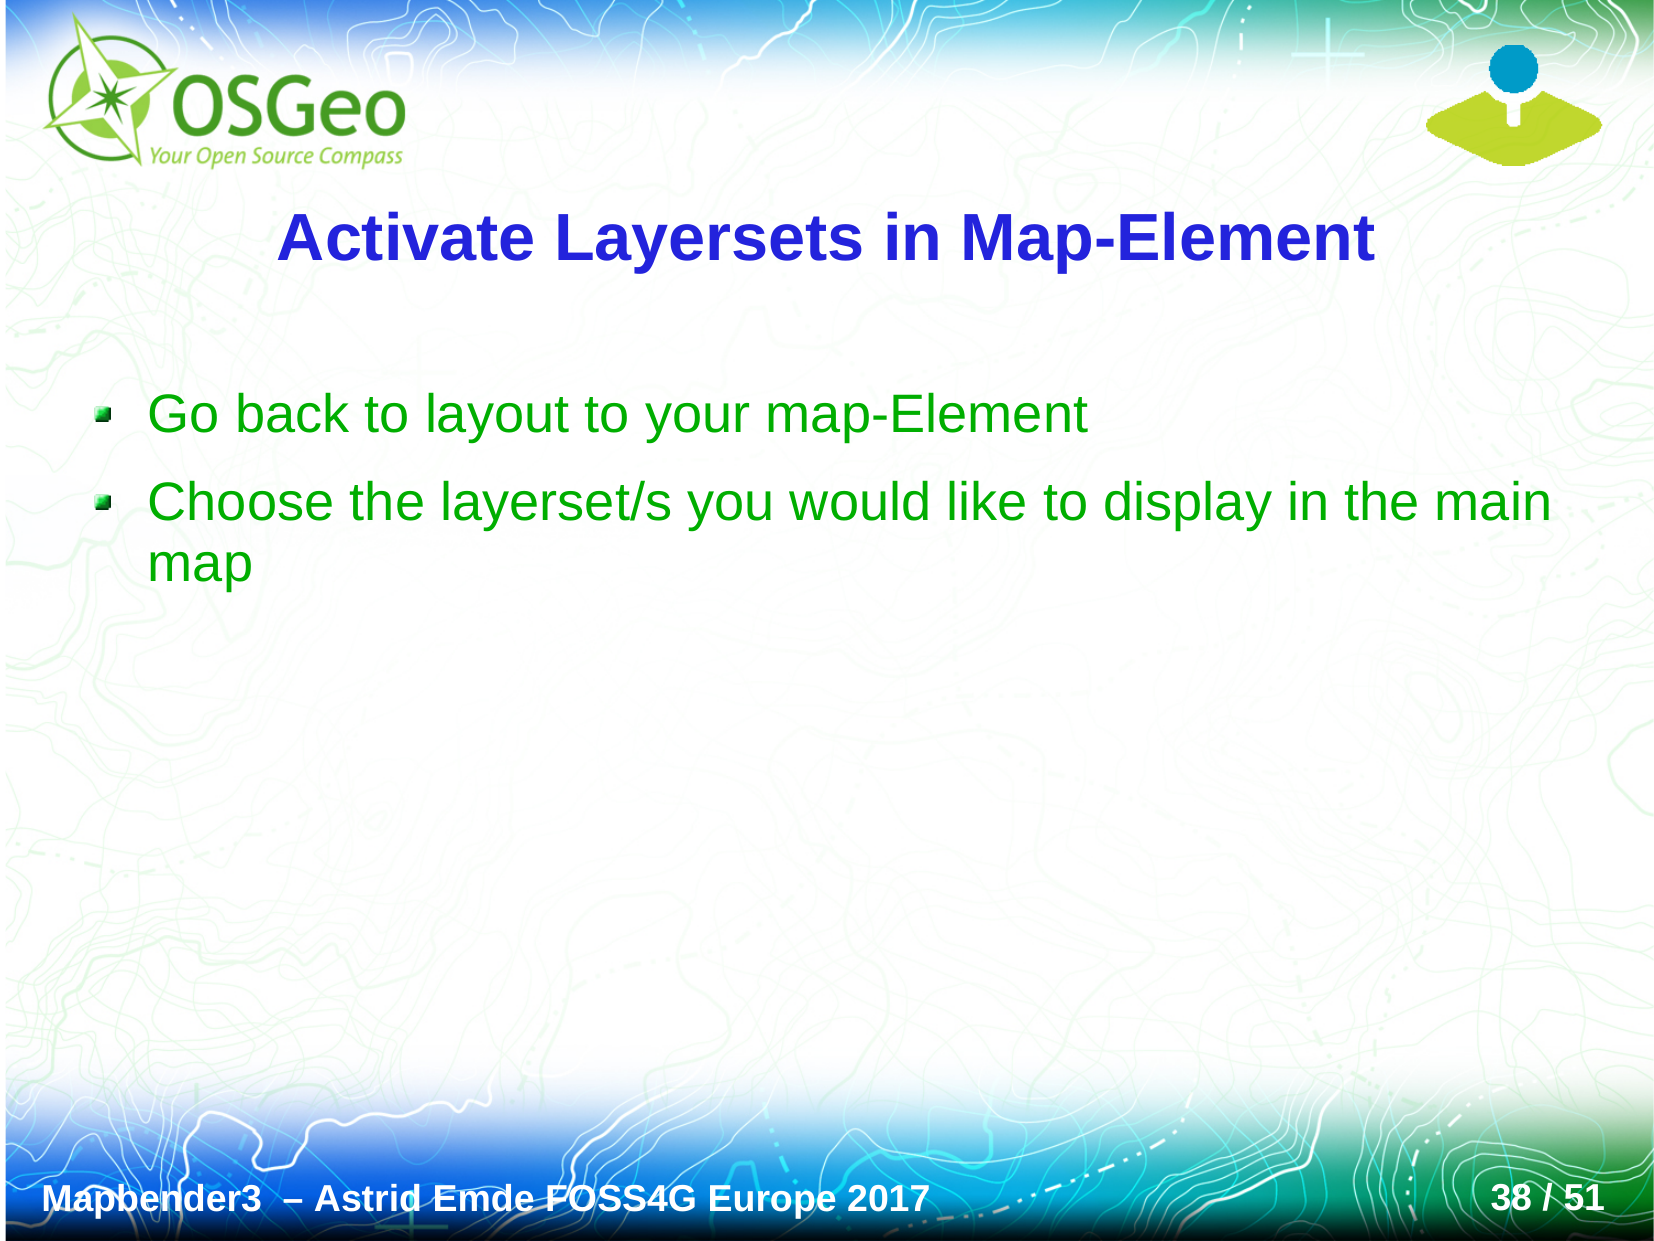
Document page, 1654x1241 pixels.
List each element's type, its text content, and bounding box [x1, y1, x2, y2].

picture [5, 0, 1654, 1241]
list Go back to layout to your map-Element Choose the layerset/s you would like to display in the main map [76, 383, 1565, 1188]
title Activate Layersets in Map-Element [82, 188, 1571, 361]
